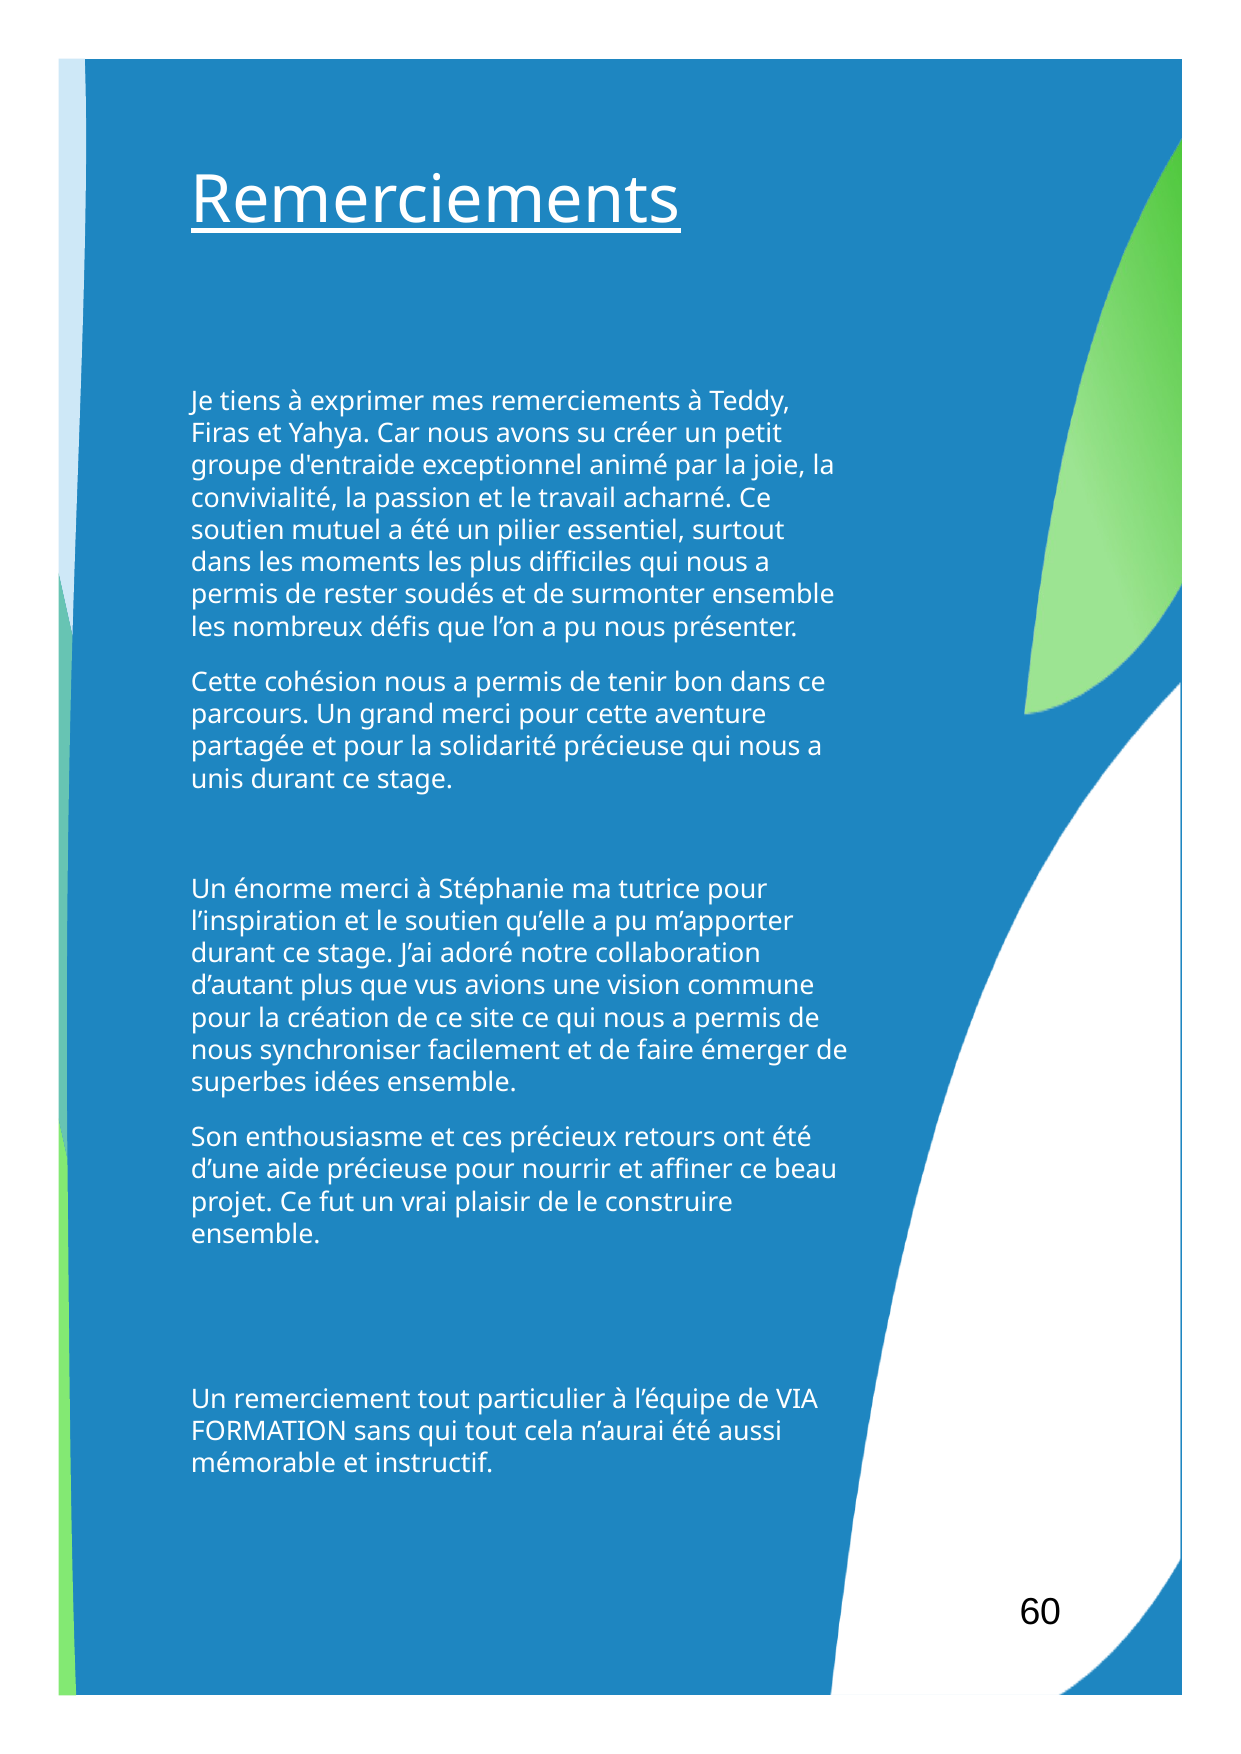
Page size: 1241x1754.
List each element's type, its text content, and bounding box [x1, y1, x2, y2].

text_box Je tiens à exprimer mes remerciements à Teddy, Firas et Yahya. Car nous avons su créer un petit groupe d'entraide exceptionnel animé par la joie, la convivialité, la passion et le travail acharné. Ce soutien mutuel a été un pilier essentiel, surtout dans les moments les plus difficiles qui nous a permis de rester soudés et de surmonter ensemble les nombreux défis que l’on a pu nous présenter. Cette cohésion nous a permis de tenir bon dans ce parcours. Un grand merci pour cette aventure partagée et pour la solidarité précieuse qui nous a unis durant ce stage. Un énorme merci à Stéphanie ma tutrice pour l’inspiration et le soutien qu’elle a pu m’apporter durant ce stage. J’ai adoré notre collaboration d’autant plus que vus avions une vision commune pour la création de ce site ce qui nous a permis de nous synchroniser facilement et de faire émerger de superbes idées ensemble. Son enthousiasme et ces précieux retours ont été d’une aide précieuse pour nourrir et affiner ce beau projet. Ce fut un vrai plaisir de le construire ensemble. Un remerciement tout particulier à l’équipe de VIA FORMATION sans qui tout cela n’aurai été aussi mémorable et instructif. [190, 383, 849, 1479]
picture [832, 139, 1182, 1694]
text_box <numéro> [1004, 1582, 1206, 1654]
text_box Remerciements [190, 156, 813, 237]
